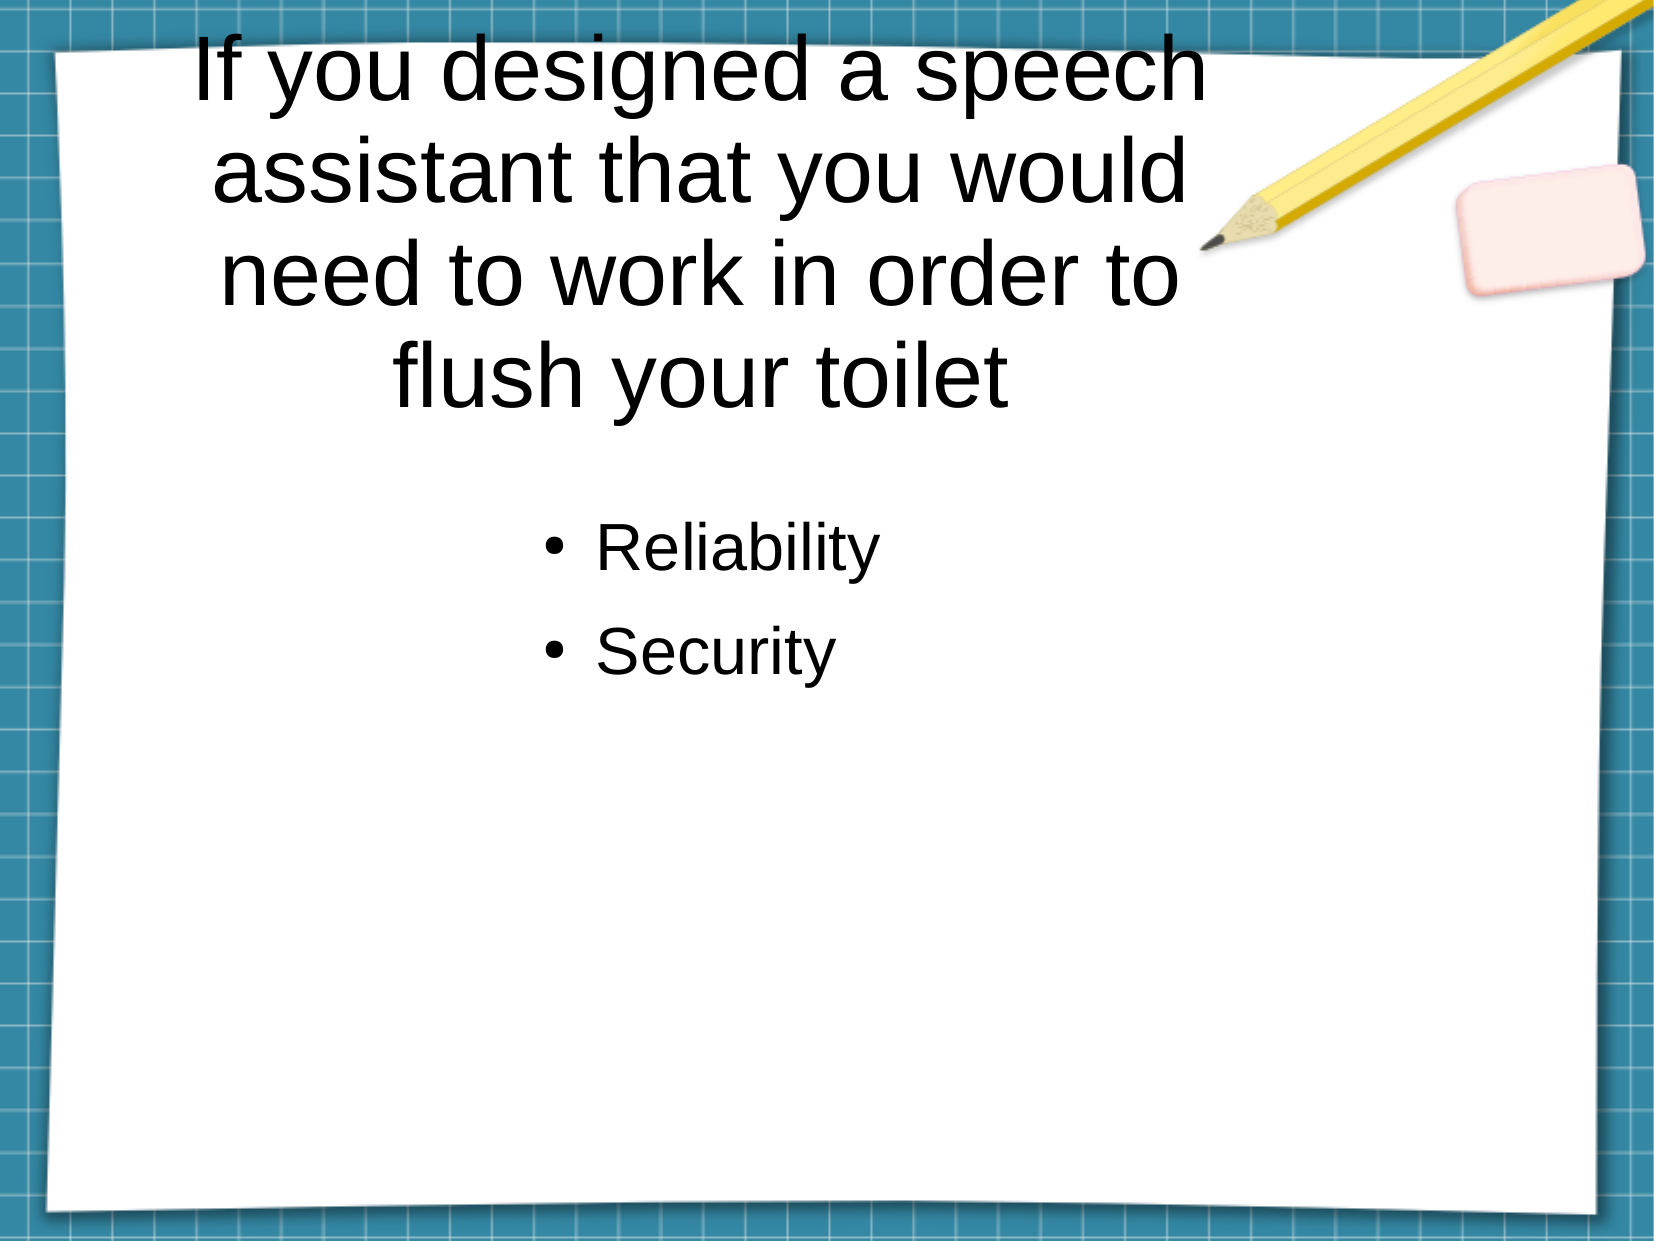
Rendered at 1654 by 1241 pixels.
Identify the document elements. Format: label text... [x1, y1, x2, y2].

list Reliability Security [525, 510, 968, 705]
title If you designed a speech assistant that you would need to work in order to flush your toilet [112, 38, 1291, 406]
picture [0, 0, 1654, 1241]
